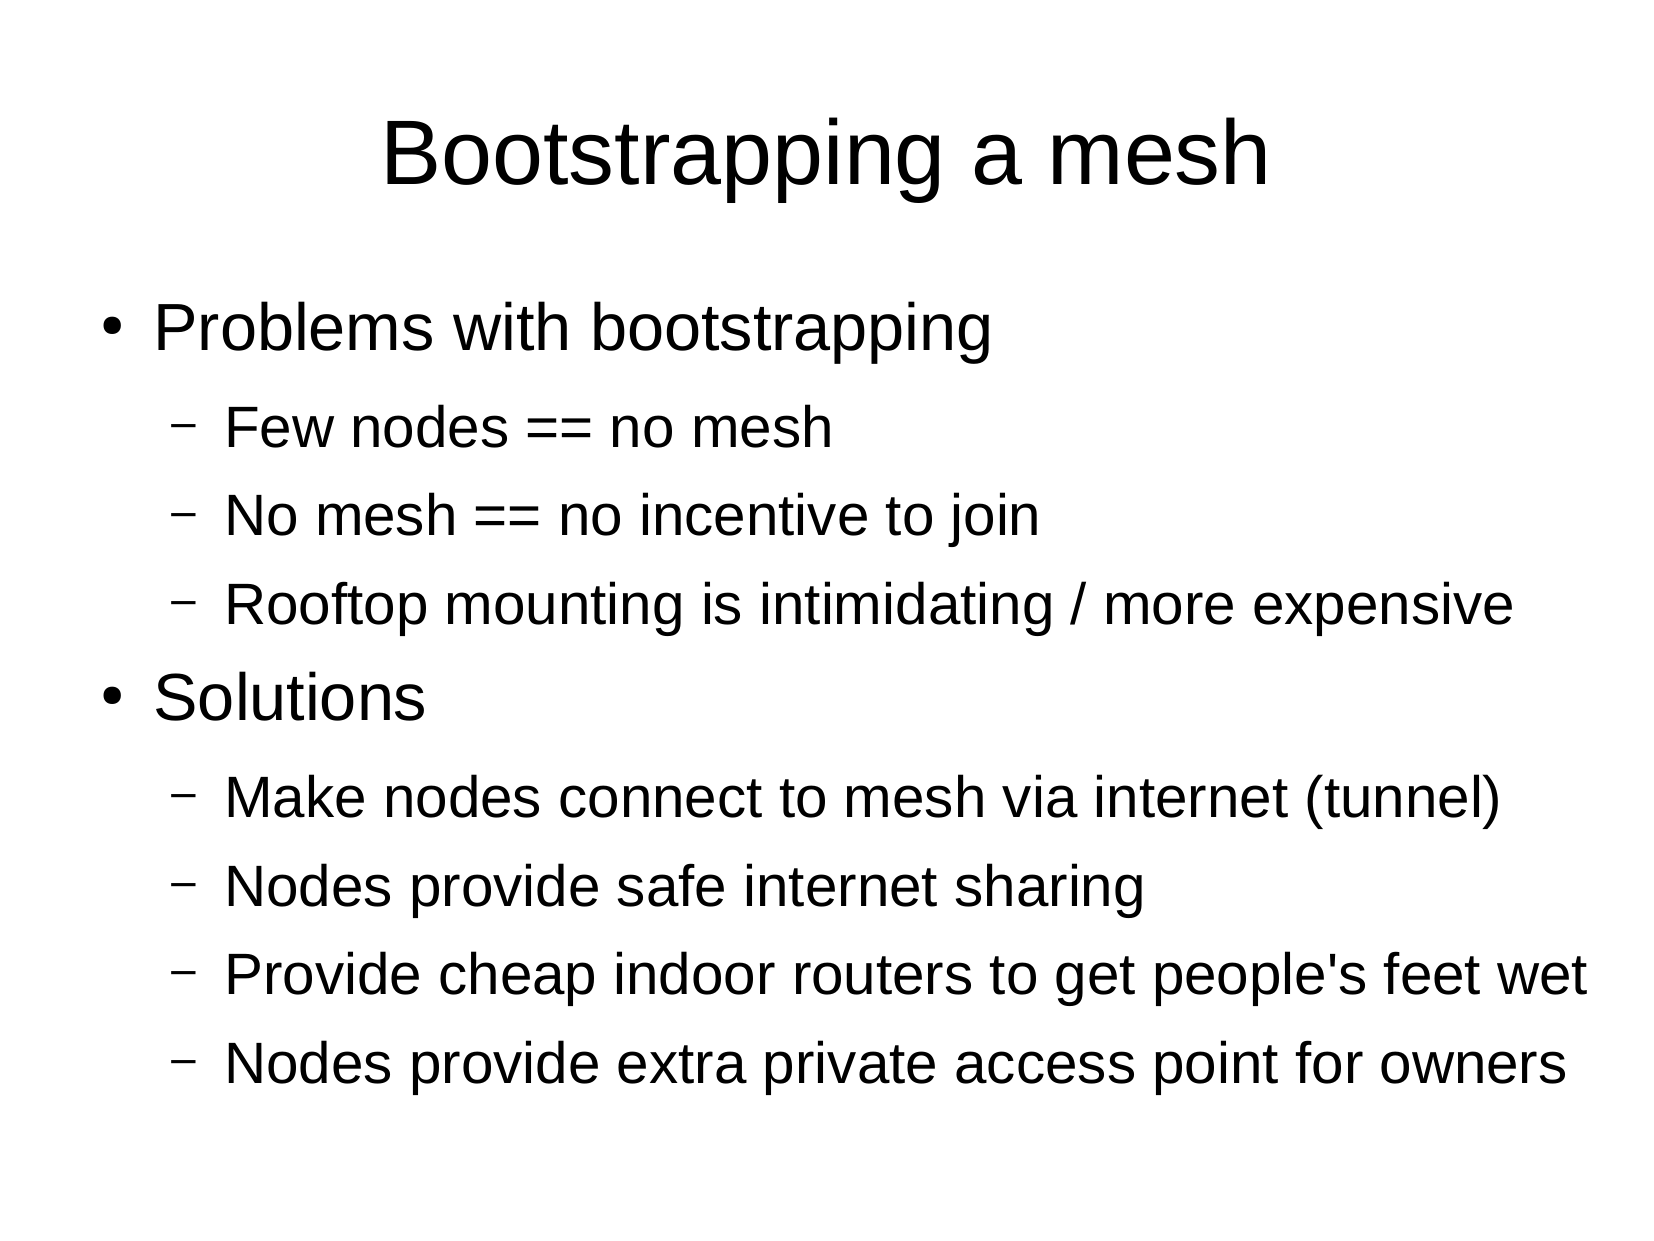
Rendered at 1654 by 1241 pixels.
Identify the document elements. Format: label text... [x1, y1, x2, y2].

title Bootstrapping a mesh [82, 49, 1571, 257]
list Problems with bootstrapping Few nodes == no mesh No mesh == no incentive to join Rooftop mounting is intimidating / more expensive Solutions Make nodes connect to mesh via internet (tunnel) Nodes provide safe internet sharing Provide cheap indoor routers to get people's feet wet Nodes provide extra private access point for owners [82, 290, 1606, 1186]
